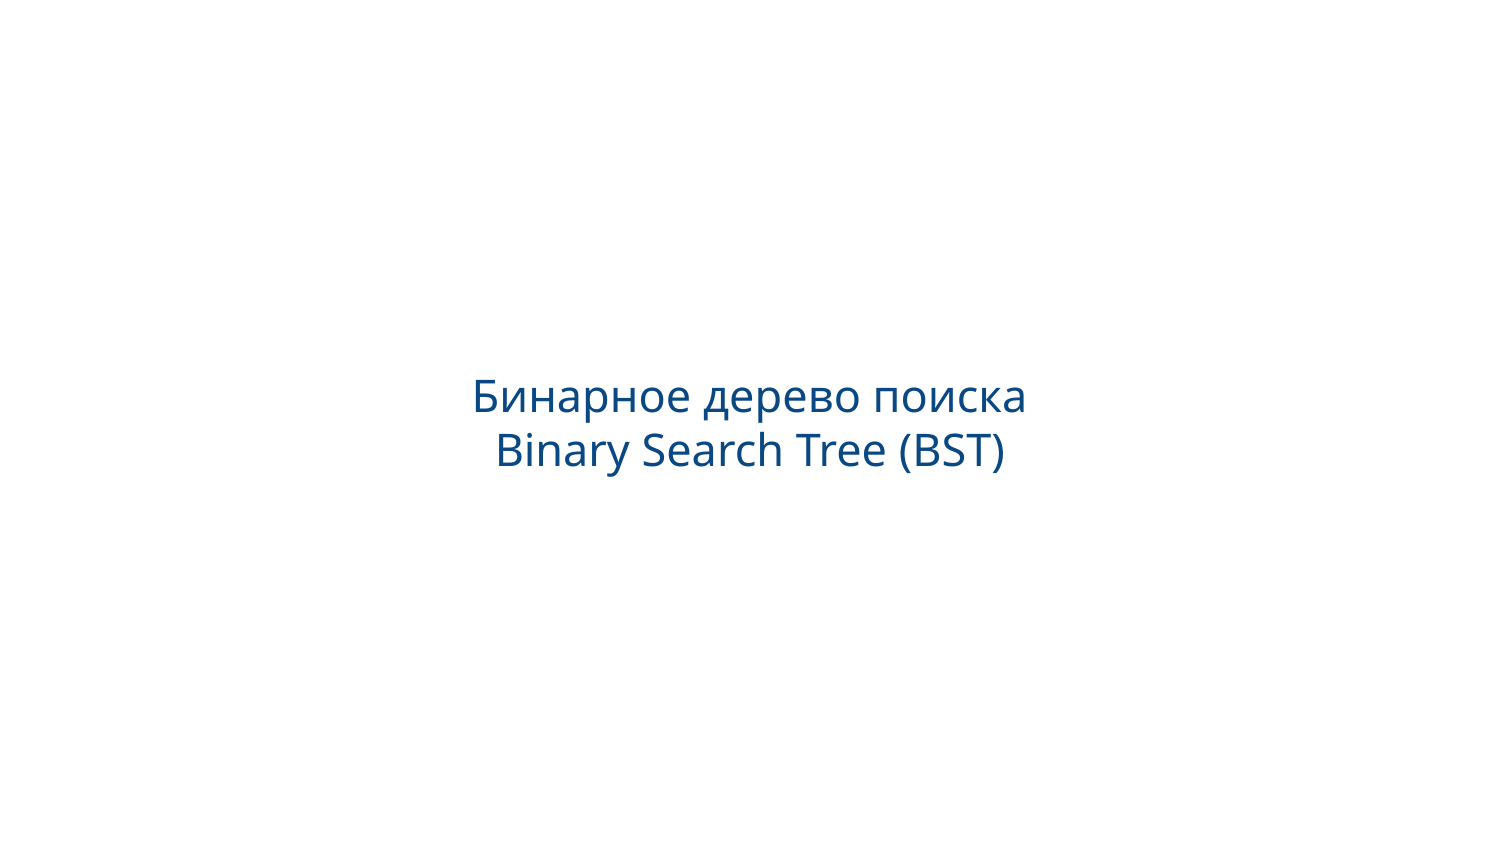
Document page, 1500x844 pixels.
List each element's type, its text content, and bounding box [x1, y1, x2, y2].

title Бинарное дерево поиска Binary Search Tree (BST) [51, 352, 1449, 491]
